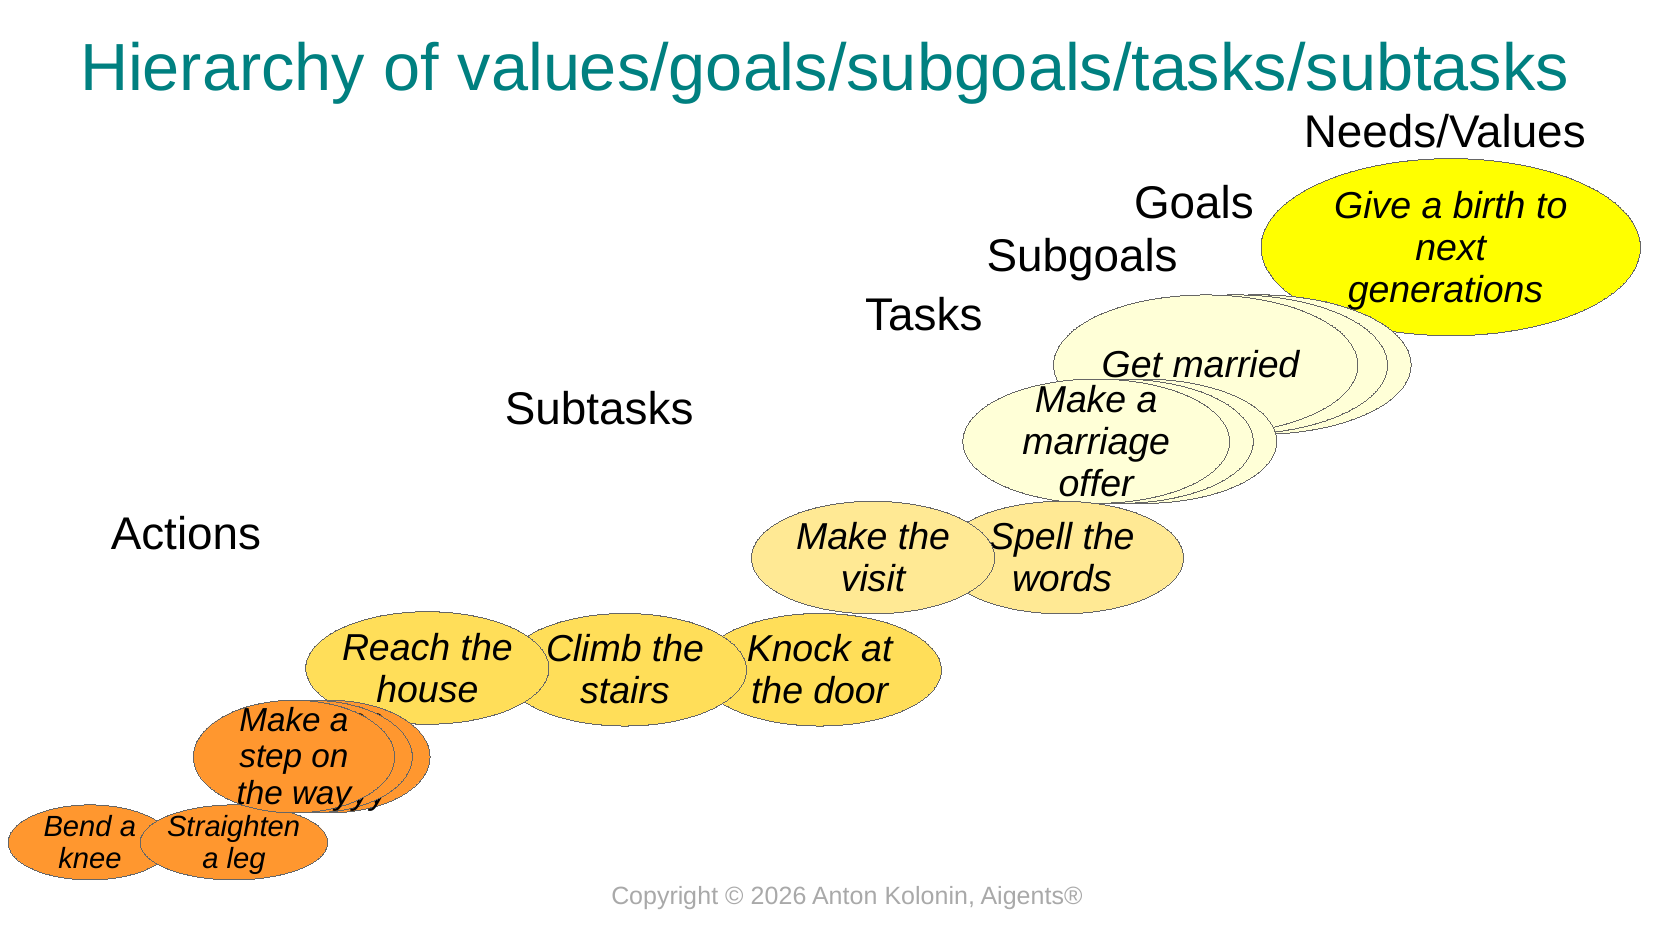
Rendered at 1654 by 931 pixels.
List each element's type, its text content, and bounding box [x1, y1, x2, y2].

text_box Tasks [850, 281, 997, 348]
text_box Make a marriage offer [1135, 379, 1277, 504]
text_box Straighten a leg [140, 804, 328, 880]
text_box Knock at the door [723, 613, 942, 727]
text_box Make a step on the way [312, 801, 357, 813]
text_box Actions [96, 500, 276, 567]
text_box Make the visit [751, 501, 995, 614]
text_box Get married [1249, 294, 1412, 434]
text_box Make a step on the way [328, 700, 431, 807]
text_box Get married [1053, 294, 1358, 428]
text_box Hierarchy of values/goals/subgoals/tasks/subtasks [0, 0, 1652, 138]
text_box Needs/Values [1289, 98, 1601, 165]
text_box Make a step on the way [329, 802, 374, 813]
text_box Make a marriage offer [962, 379, 1230, 504]
text_box Spell the words [968, 501, 1184, 614]
text_box Give a birth to next generations [1261, 165, 1641, 336]
text_box Make a step on the way [311, 700, 413, 807]
text_box Make a marriage offer [1111, 379, 1254, 504]
text_box Subgoals [971, 222, 1193, 289]
text_box Get married [1226, 294, 1388, 432]
text_box Subtasks [490, 375, 709, 443]
text_box Сlimb the stairs [525, 613, 747, 727]
text_box Goals [1119, 169, 1269, 236]
text_box Bend a knee [8, 804, 157, 880]
text_box Make a step on the way [193, 700, 395, 813]
text_box Reach the house [305, 611, 549, 725]
